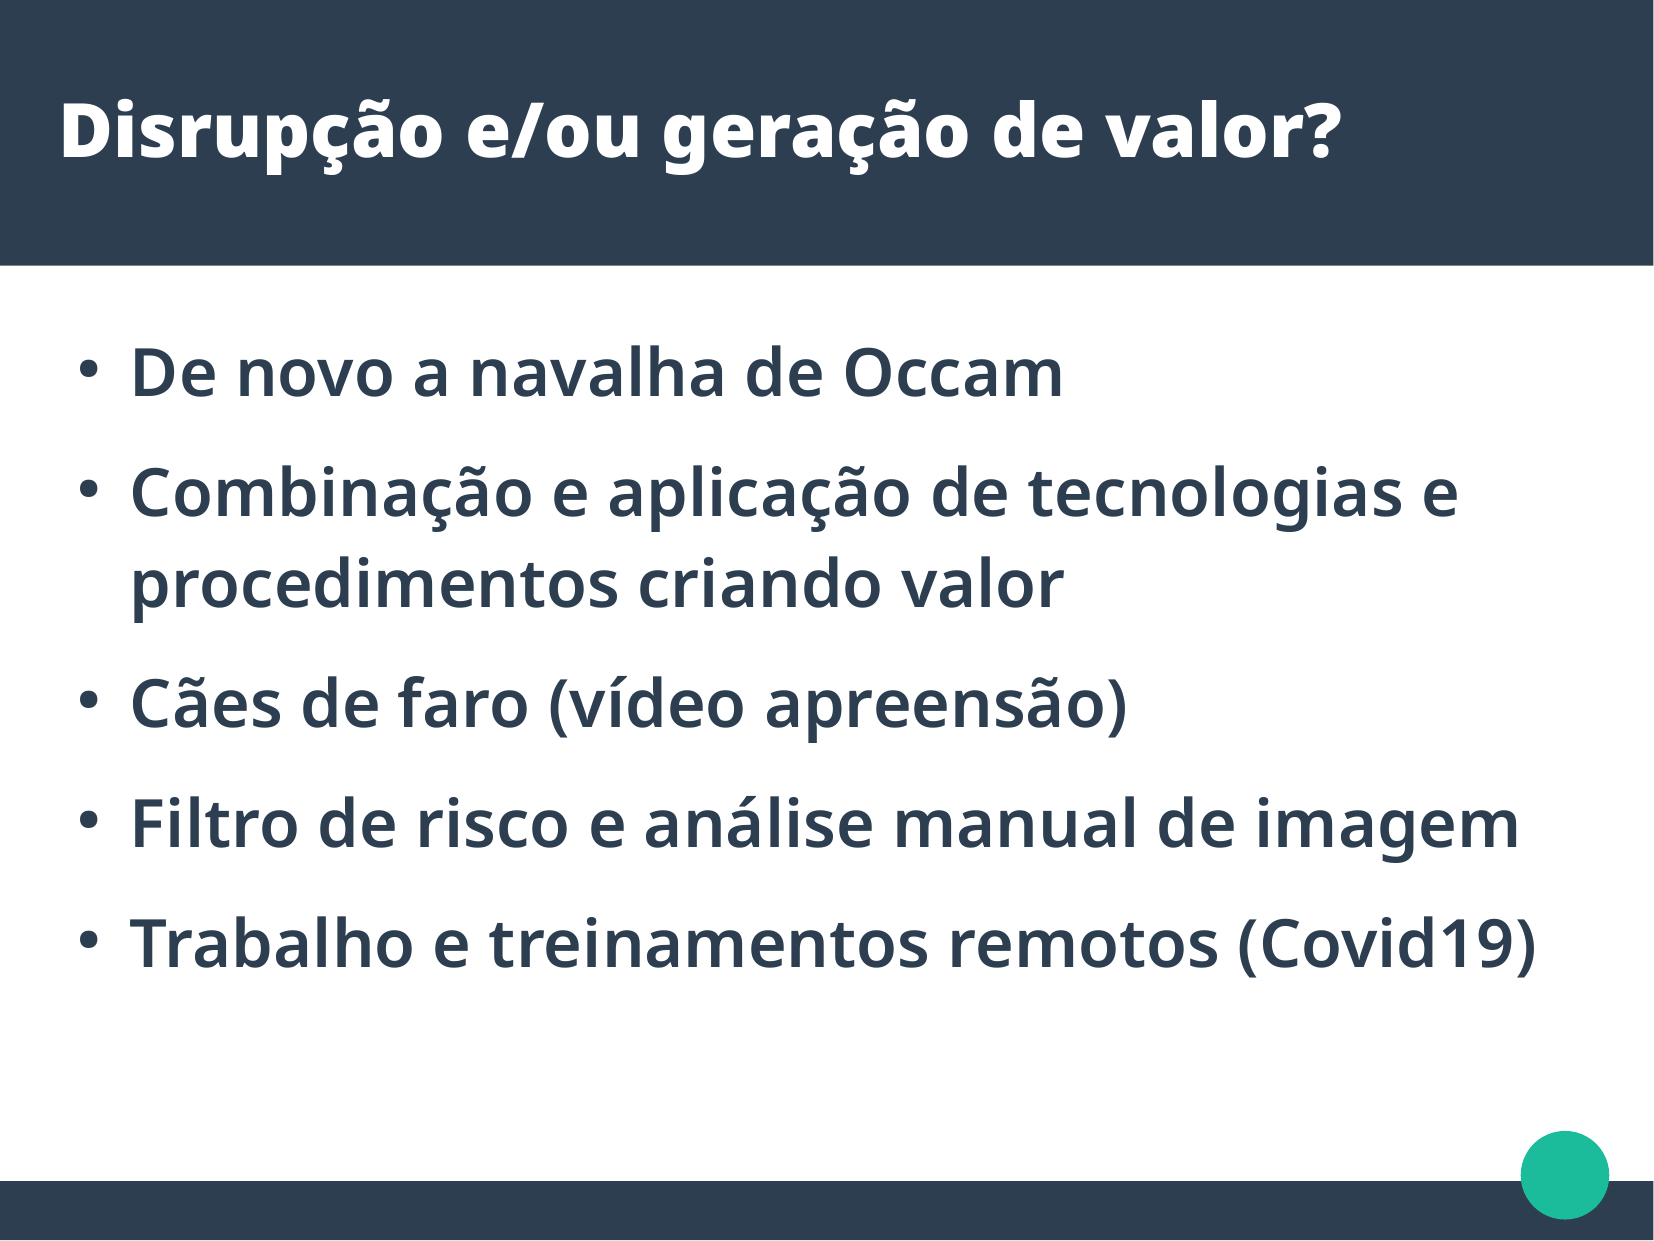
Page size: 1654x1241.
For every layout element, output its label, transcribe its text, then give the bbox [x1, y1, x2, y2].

title Disrupção e/ou geração de valor? [59, 49, 1595, 207]
list De novo a navalha de Occam Combinação e aplicação de tecnologias e procedimentos criando valor Cães de faro (vídeo apreensão) Filtro de risco e análise manual de imagem Trabalho e treinamentos remotos (Covid19) [59, 324, 1595, 1152]
